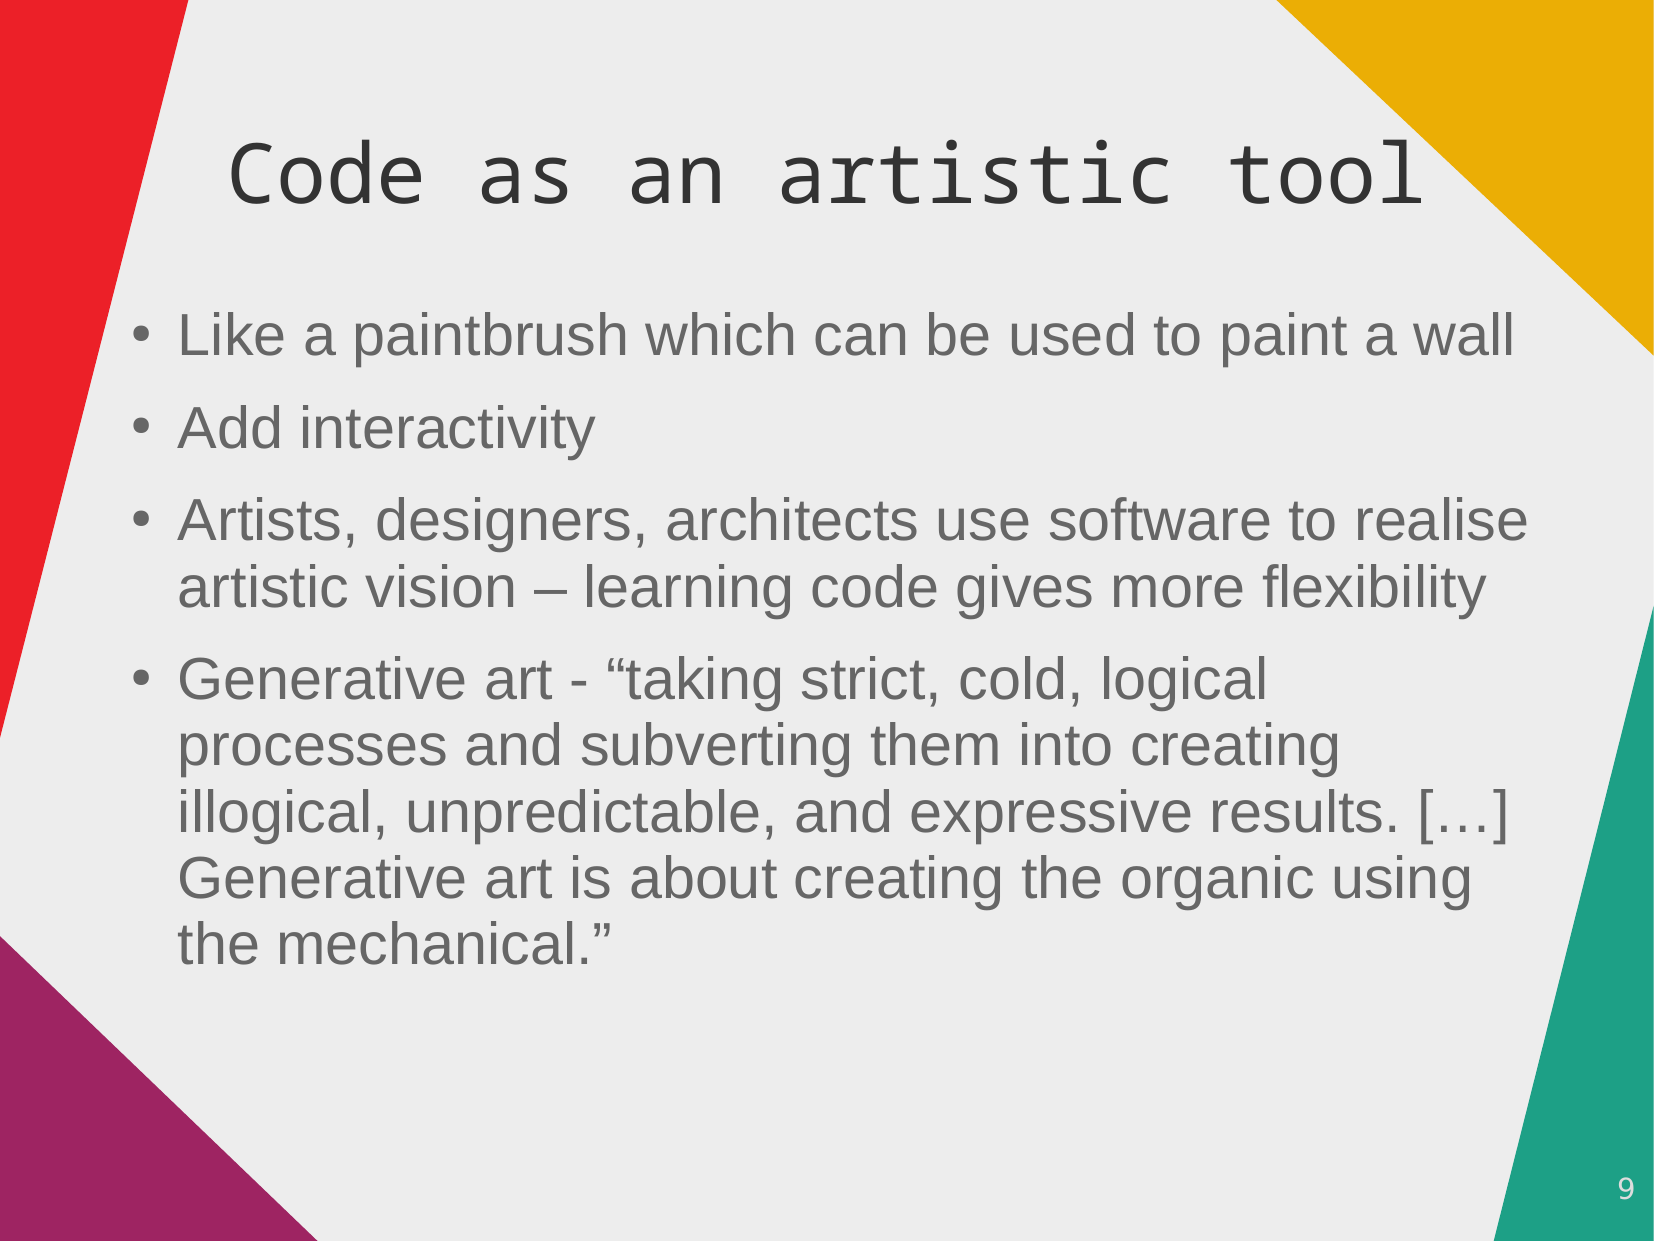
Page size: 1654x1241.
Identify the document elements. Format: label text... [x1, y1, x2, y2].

list Like a paintbrush which can be used to paint a wall Add interactivity Artists, designers, architects use software to realise artistic vision – learning code gives more flexibility Generative art - “taking strict, cold, logical processes and subverting them into creating illogical, unpredictable, and expressive results. […] Generative art is about creating the organic using the mechanical.” [114, 302, 1539, 1033]
title Code as an artistic tool [114, 73, 1539, 271]
